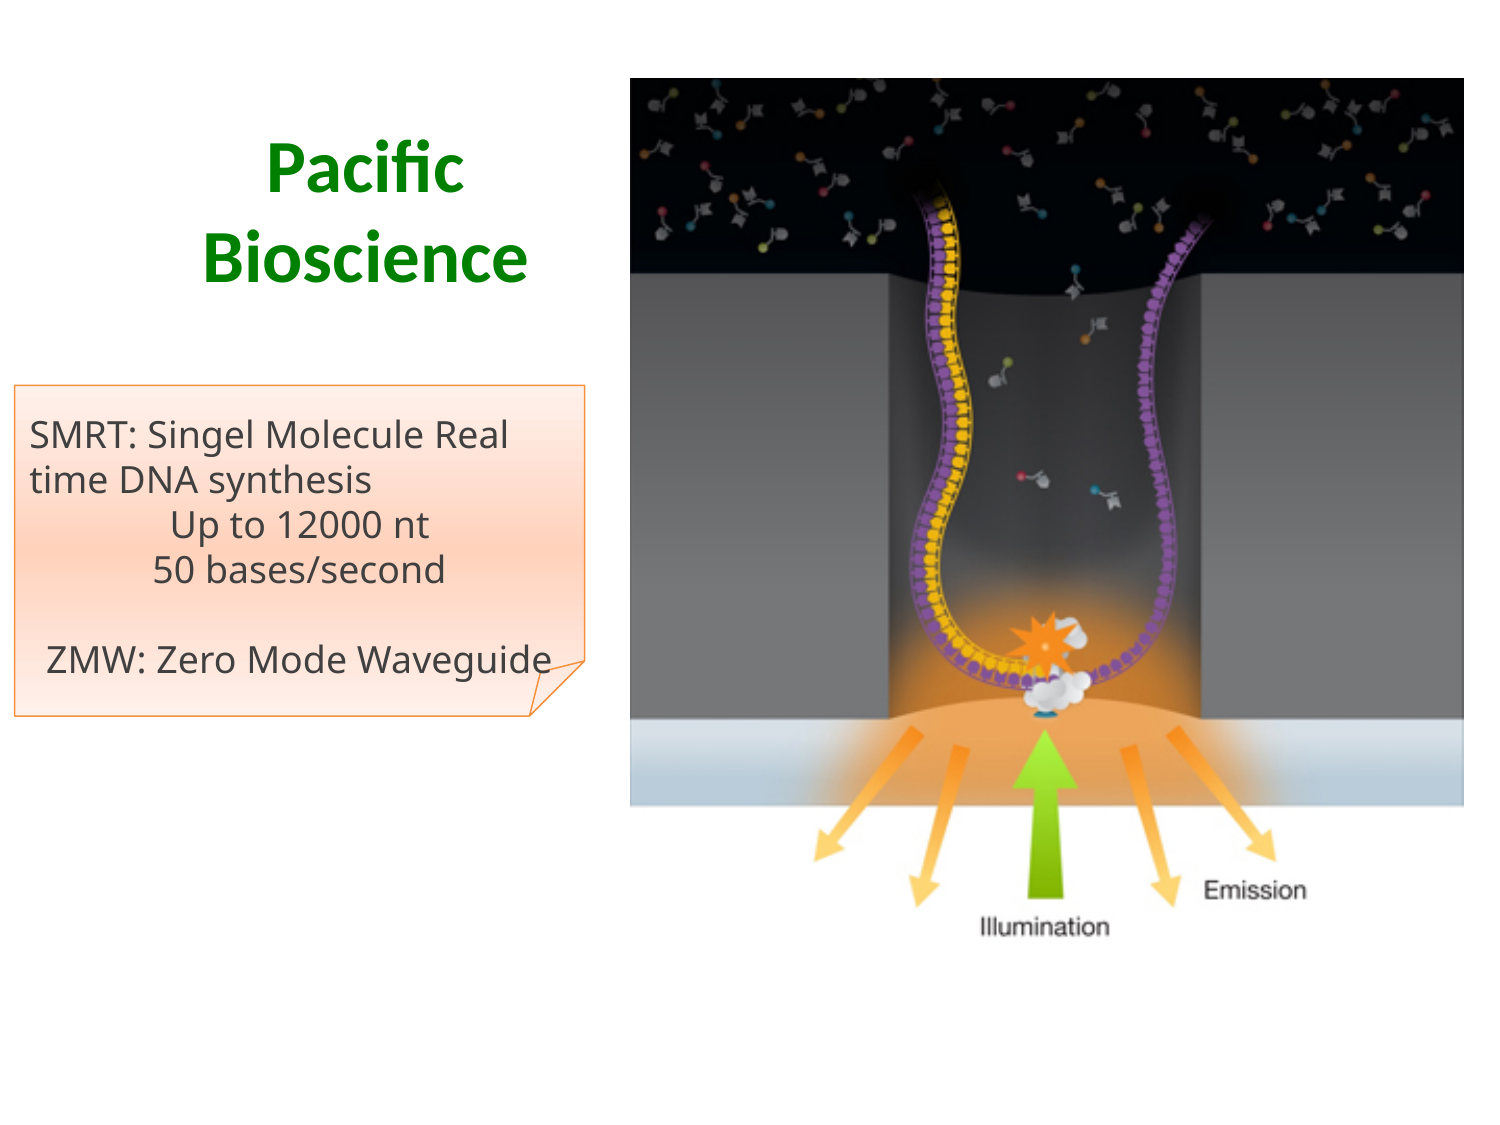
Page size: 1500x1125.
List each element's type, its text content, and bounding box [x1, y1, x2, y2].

text_box Pacific Bioscience [0, 113, 630, 302]
picture [630, 78, 1464, 956]
text_box SMRT: Singel Molecule Real time DNA synthesis Up to 12000 nt 50 bases/second ZMW: Zero Mode Waveguide [14, 385, 585, 717]
